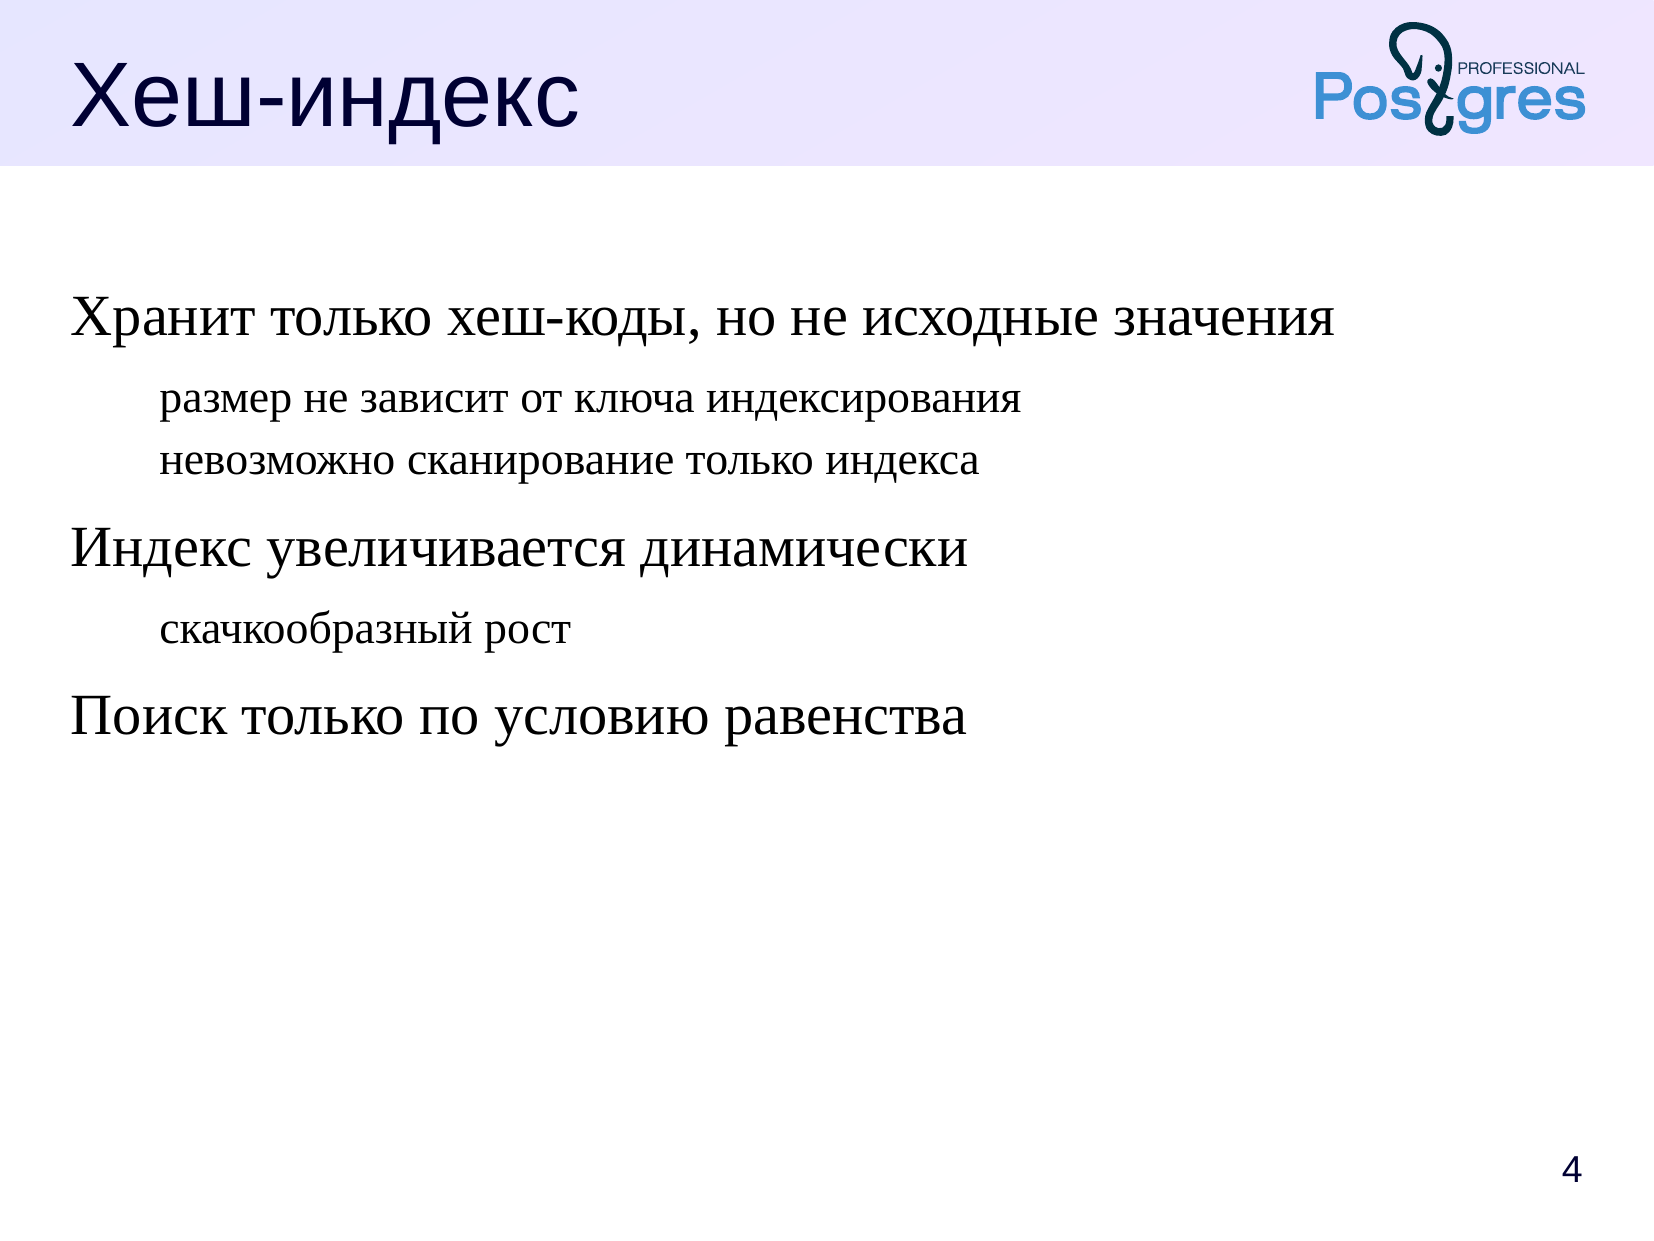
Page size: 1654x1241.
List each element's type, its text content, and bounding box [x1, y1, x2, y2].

title Хеш-индекс [70, 43, 1261, 166]
list Хранит только хеш-коды, но не исходные значения размер не зависит от ключа индексирования невозможно сканирование только индекса Индекс увеличивается динамически скачкообразный рост Поиск только по условию равенства [70, 283, 1583, 1238]
